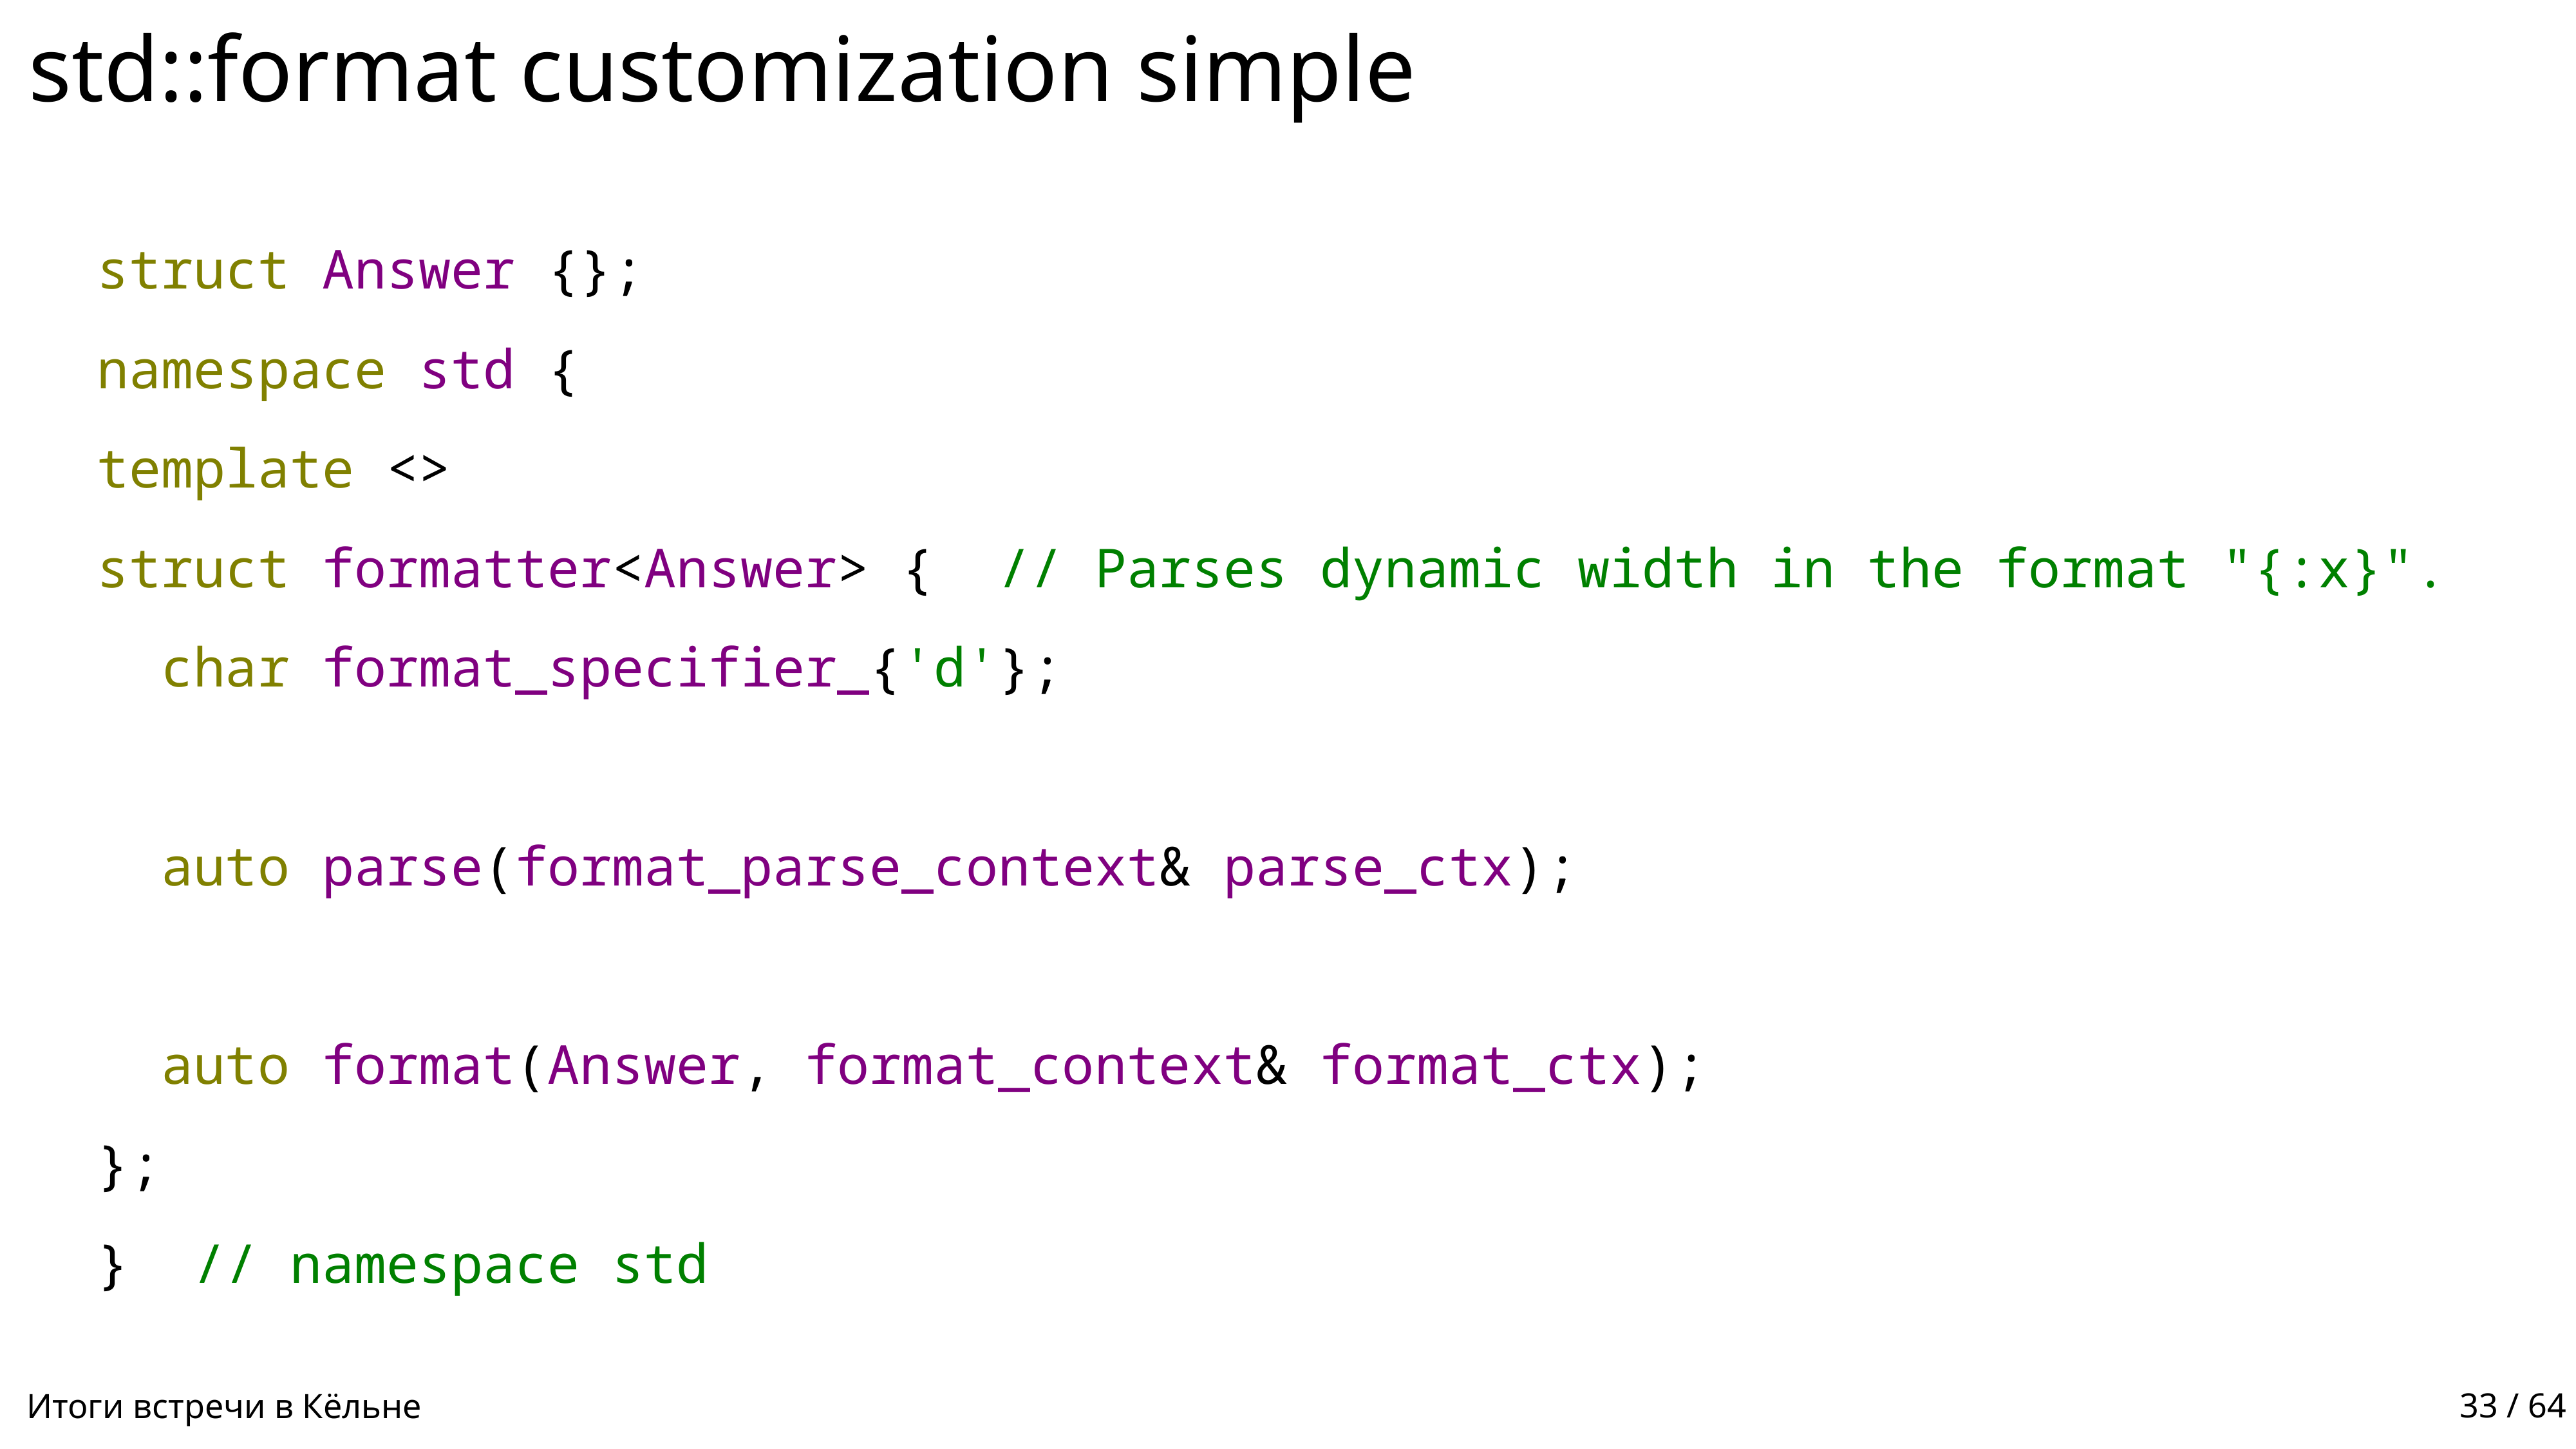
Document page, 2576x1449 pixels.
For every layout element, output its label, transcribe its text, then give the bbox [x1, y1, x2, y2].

title std::format customization simple [19, 19, 2550, 155]
list struct Answer {}; namespace std { template <> struct formatter<Answer> { // Parses dynamic width in the format "{:x}". char format_specifier_{'d'}; auto parse(format_parse_context& parse_ctx); auto format(Answer, format_context& format_ctx); }; } // namespace std [87, 214, 2550, 1382]
list <number> / 64 [1479, 1376, 2576, 1431]
list Итоги встречи в Кёльне [17, 1376, 1114, 1431]
